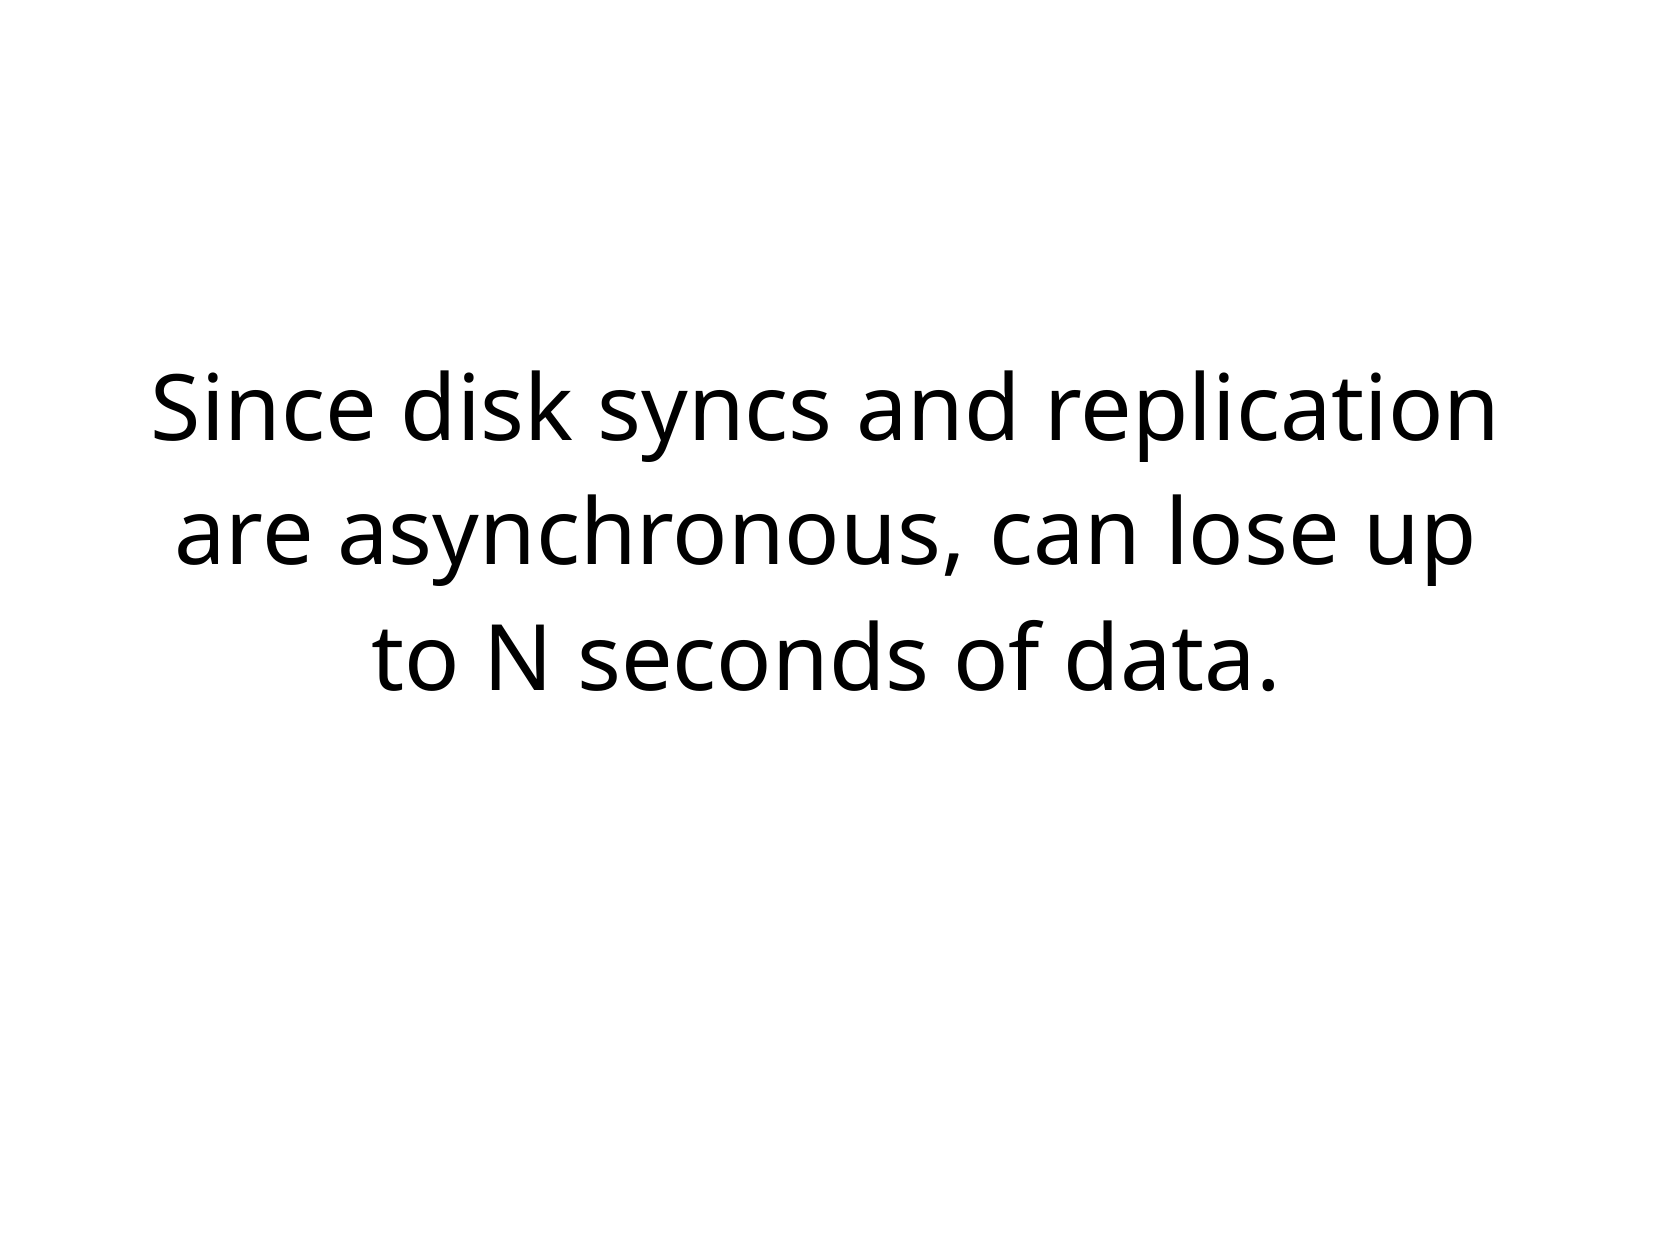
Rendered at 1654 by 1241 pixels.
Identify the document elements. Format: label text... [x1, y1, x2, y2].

subtitle Since disk syncs and replication are asynchronous, can lose up to N seconds of data. [82, 49, 1571, 1010]
